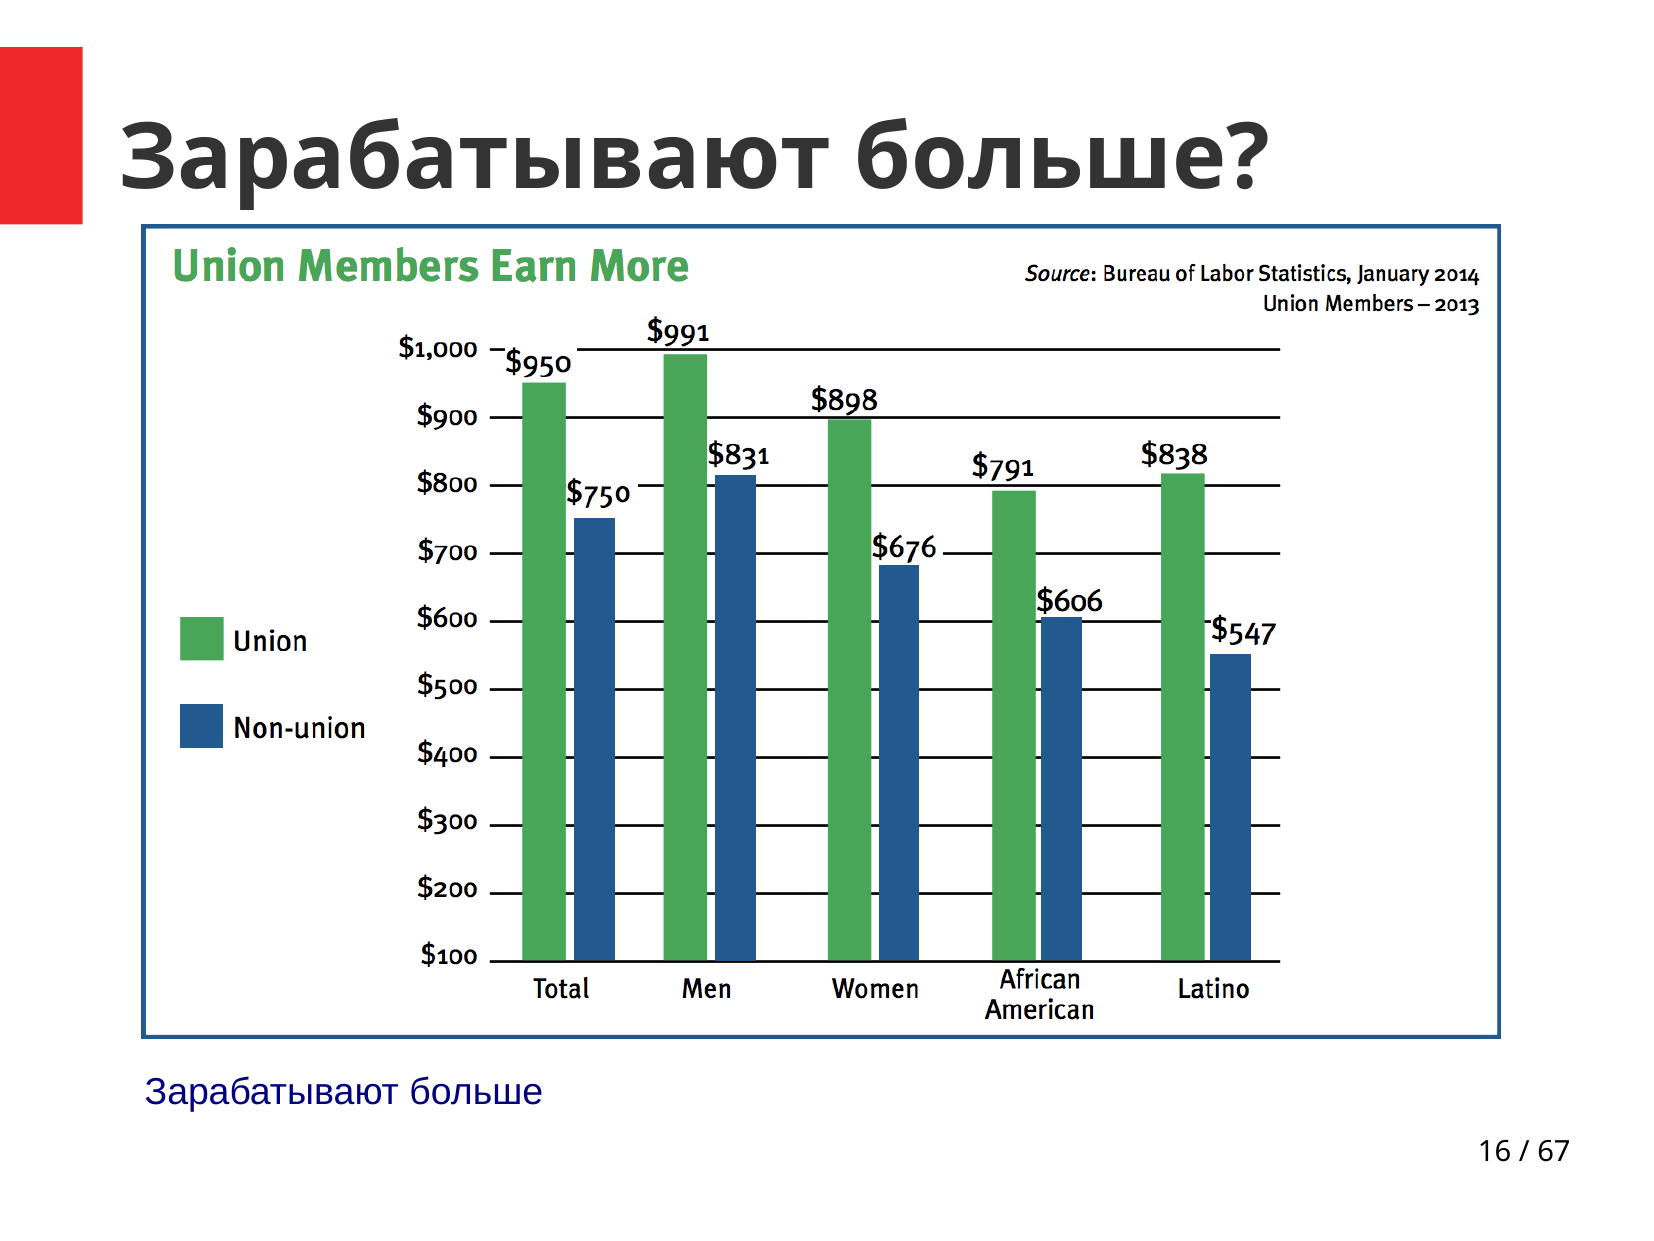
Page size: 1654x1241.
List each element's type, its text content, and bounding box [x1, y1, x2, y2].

text_box Зарабатывают больше [129, 1062, 815, 1134]
picture [141, 224, 1501, 1039]
title Зарабатывают больше? [118, 49, 1571, 257]
